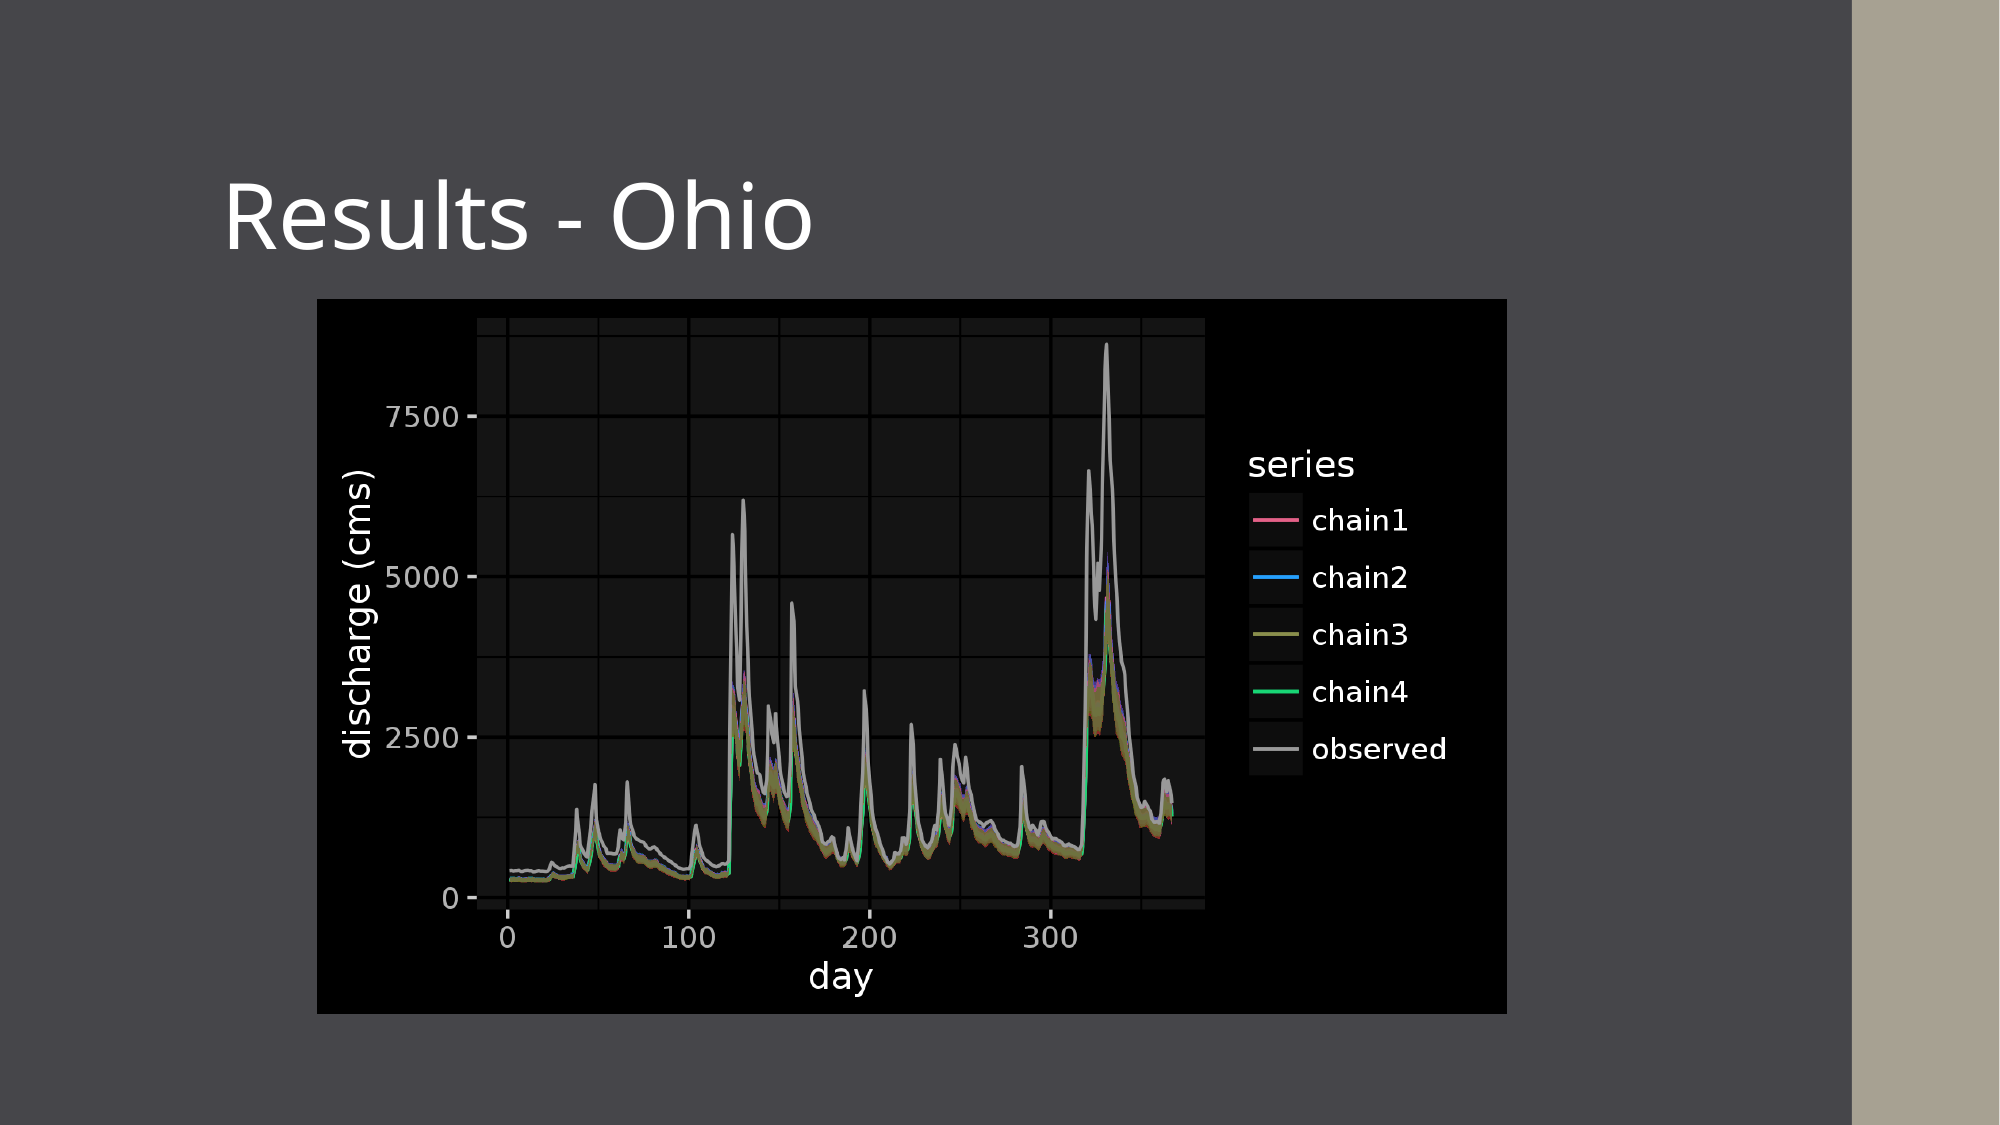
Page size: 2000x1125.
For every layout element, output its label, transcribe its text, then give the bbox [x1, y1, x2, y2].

title Results - Ohio [206, 60, 1797, 278]
picture [317, 299, 1507, 1014]
